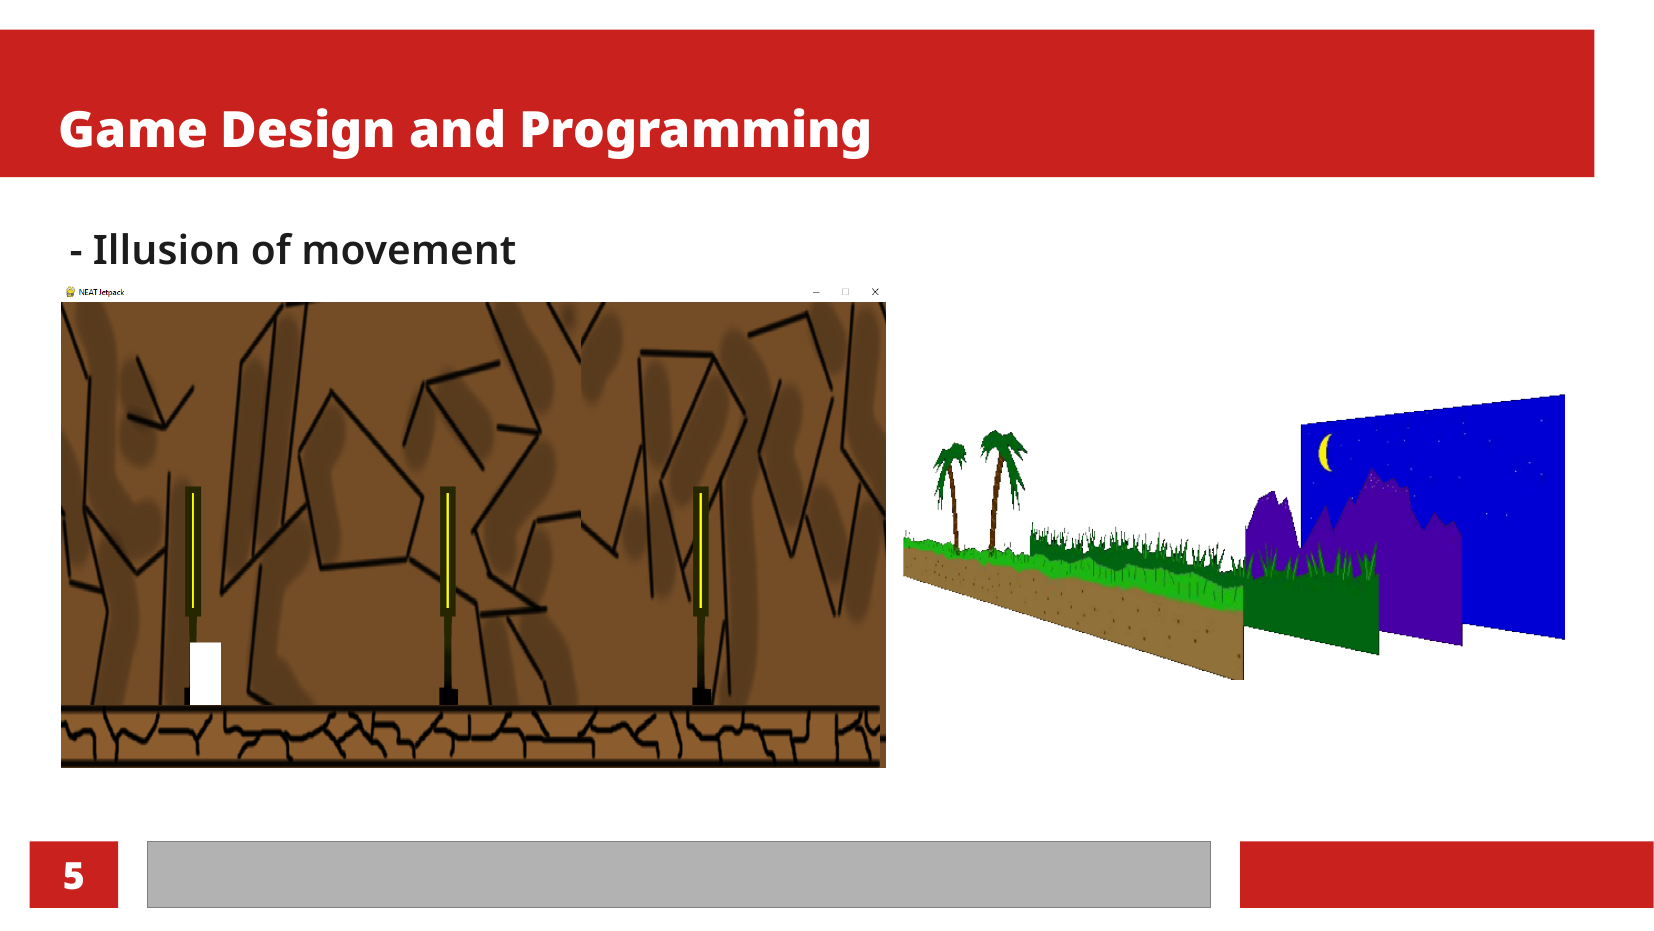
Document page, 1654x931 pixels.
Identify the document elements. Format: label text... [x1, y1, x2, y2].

picture [901, 342, 1565, 680]
title Game Design and Programming [59, 44, 1595, 163]
picture [61, 283, 886, 768]
list - Illusion of movement [59, 221, 1565, 798]
